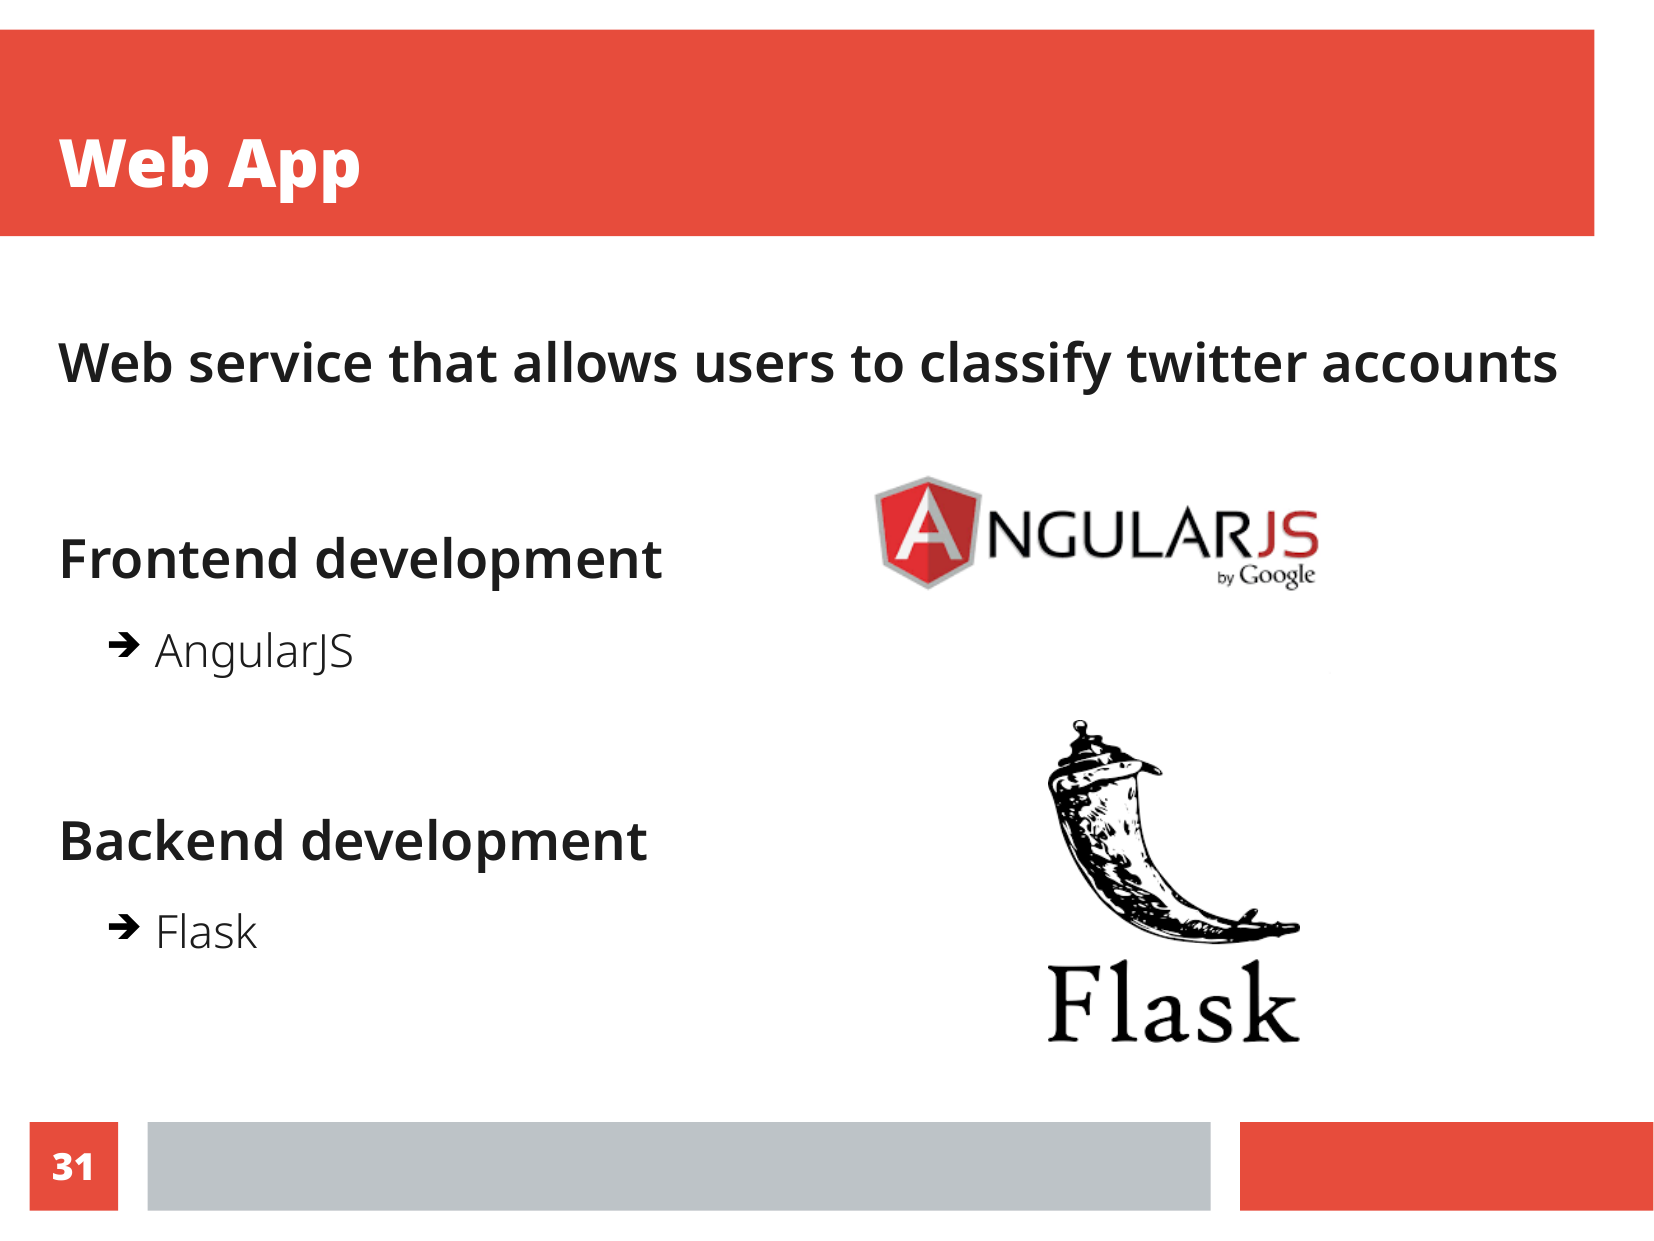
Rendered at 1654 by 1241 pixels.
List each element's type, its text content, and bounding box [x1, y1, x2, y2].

picture [862, 410, 1331, 674]
list Web service that allows users to classify twitter accounts Frontend development AngularJS Backend development Flask [59, 324, 1565, 1093]
picture [1048, 720, 1300, 1043]
title Web App [59, 59, 1595, 207]
